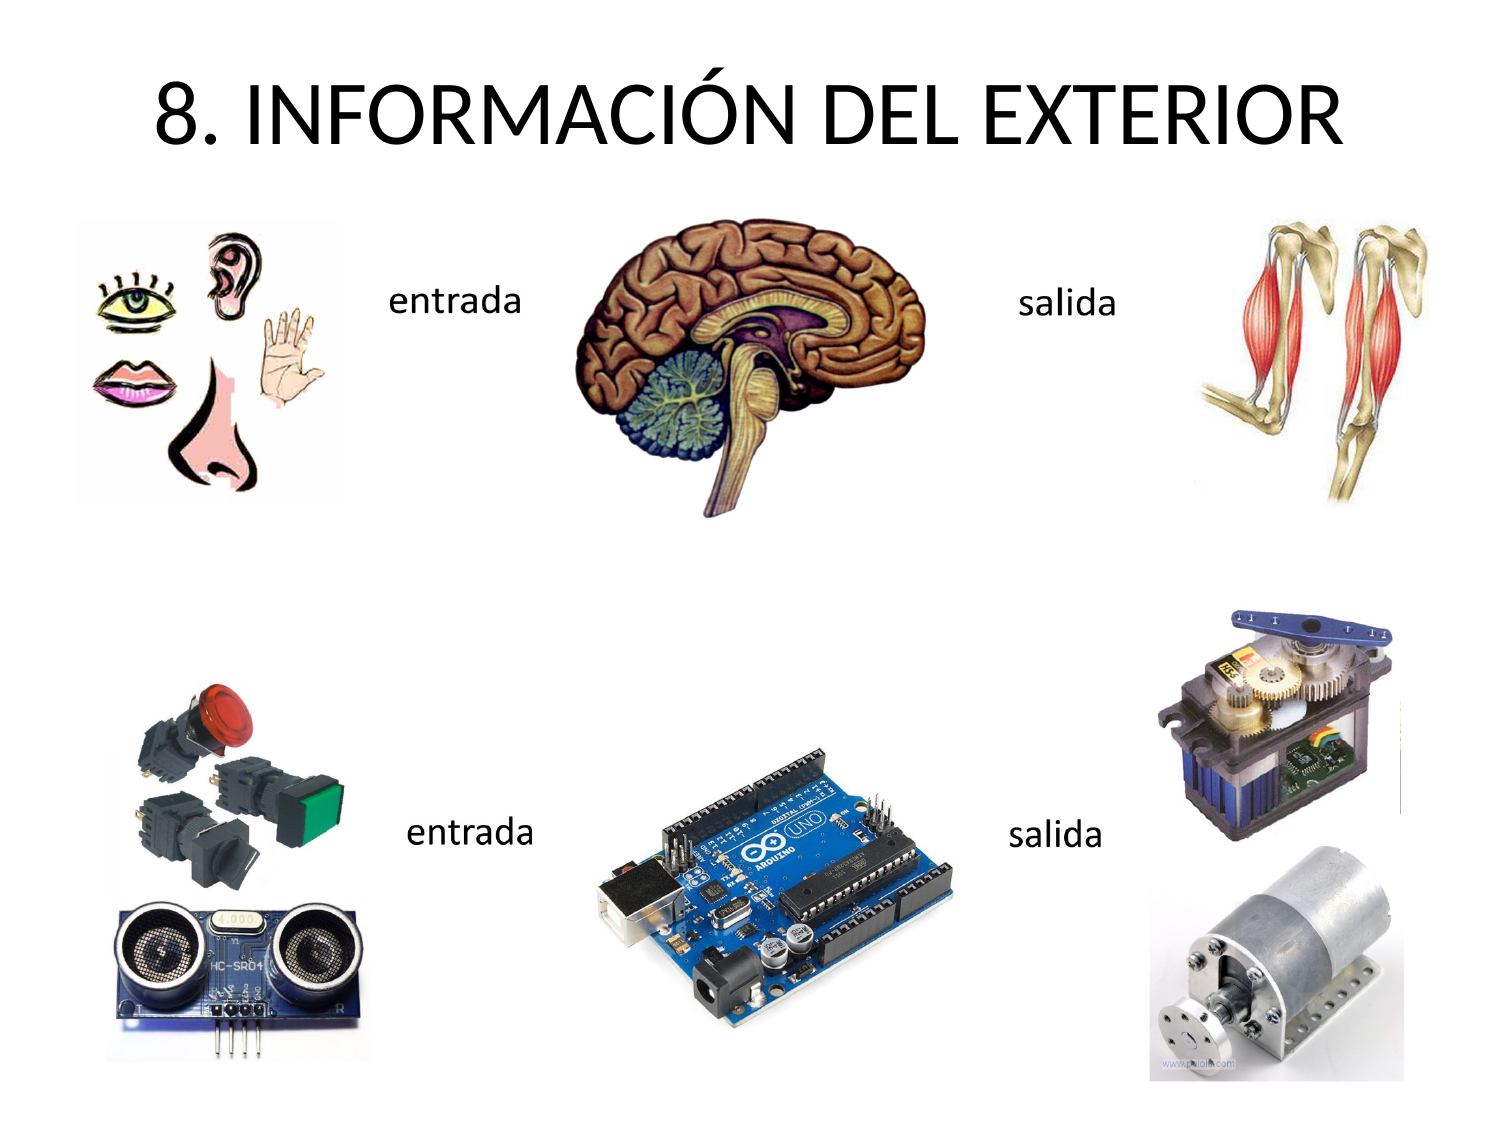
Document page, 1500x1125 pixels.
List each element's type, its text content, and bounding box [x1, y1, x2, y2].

text_box 8. INFORMACIÓN DEL EXTERIOR [74, 45, 1425, 208]
picture [53, 208, 1453, 520]
picture [86, 602, 1424, 1102]
